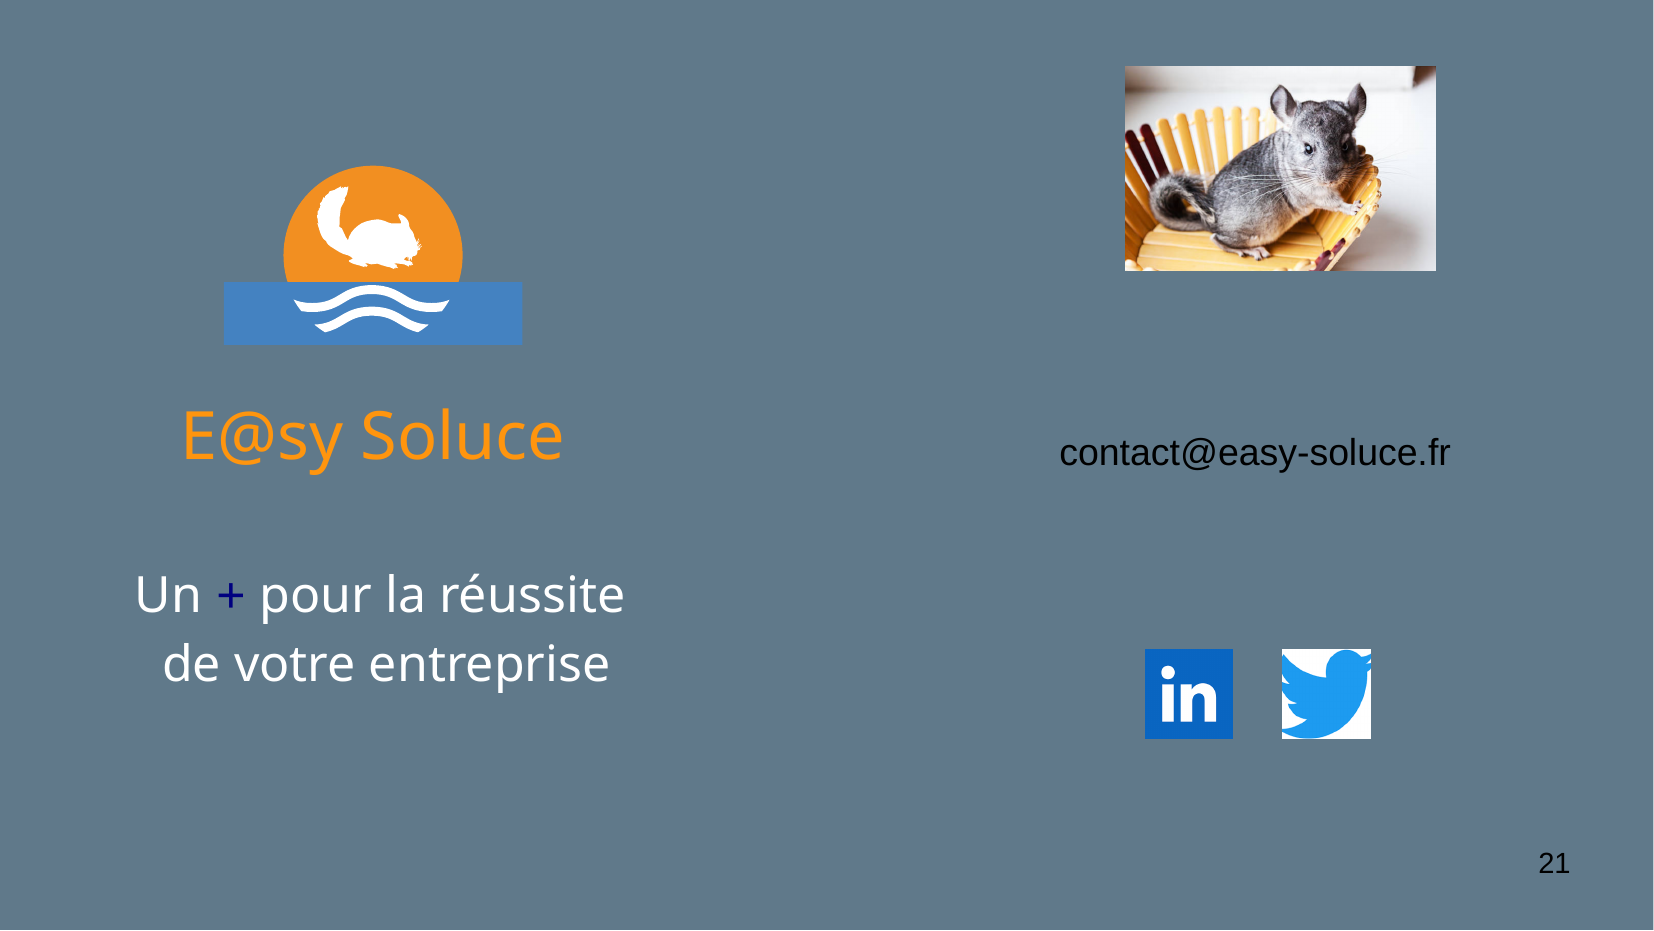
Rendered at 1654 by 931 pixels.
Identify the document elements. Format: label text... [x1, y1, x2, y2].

text_box Un + pour la réussite de votre entreprise [120, 551, 627, 674]
picture [223, 165, 523, 346]
text_box contact@easy-soluce.fr [1044, 424, 1467, 482]
picture [1145, 649, 1233, 739]
picture [1125, 66, 1436, 271]
title E@sy Soluce [153, 377, 594, 491]
picture [1282, 649, 1371, 739]
